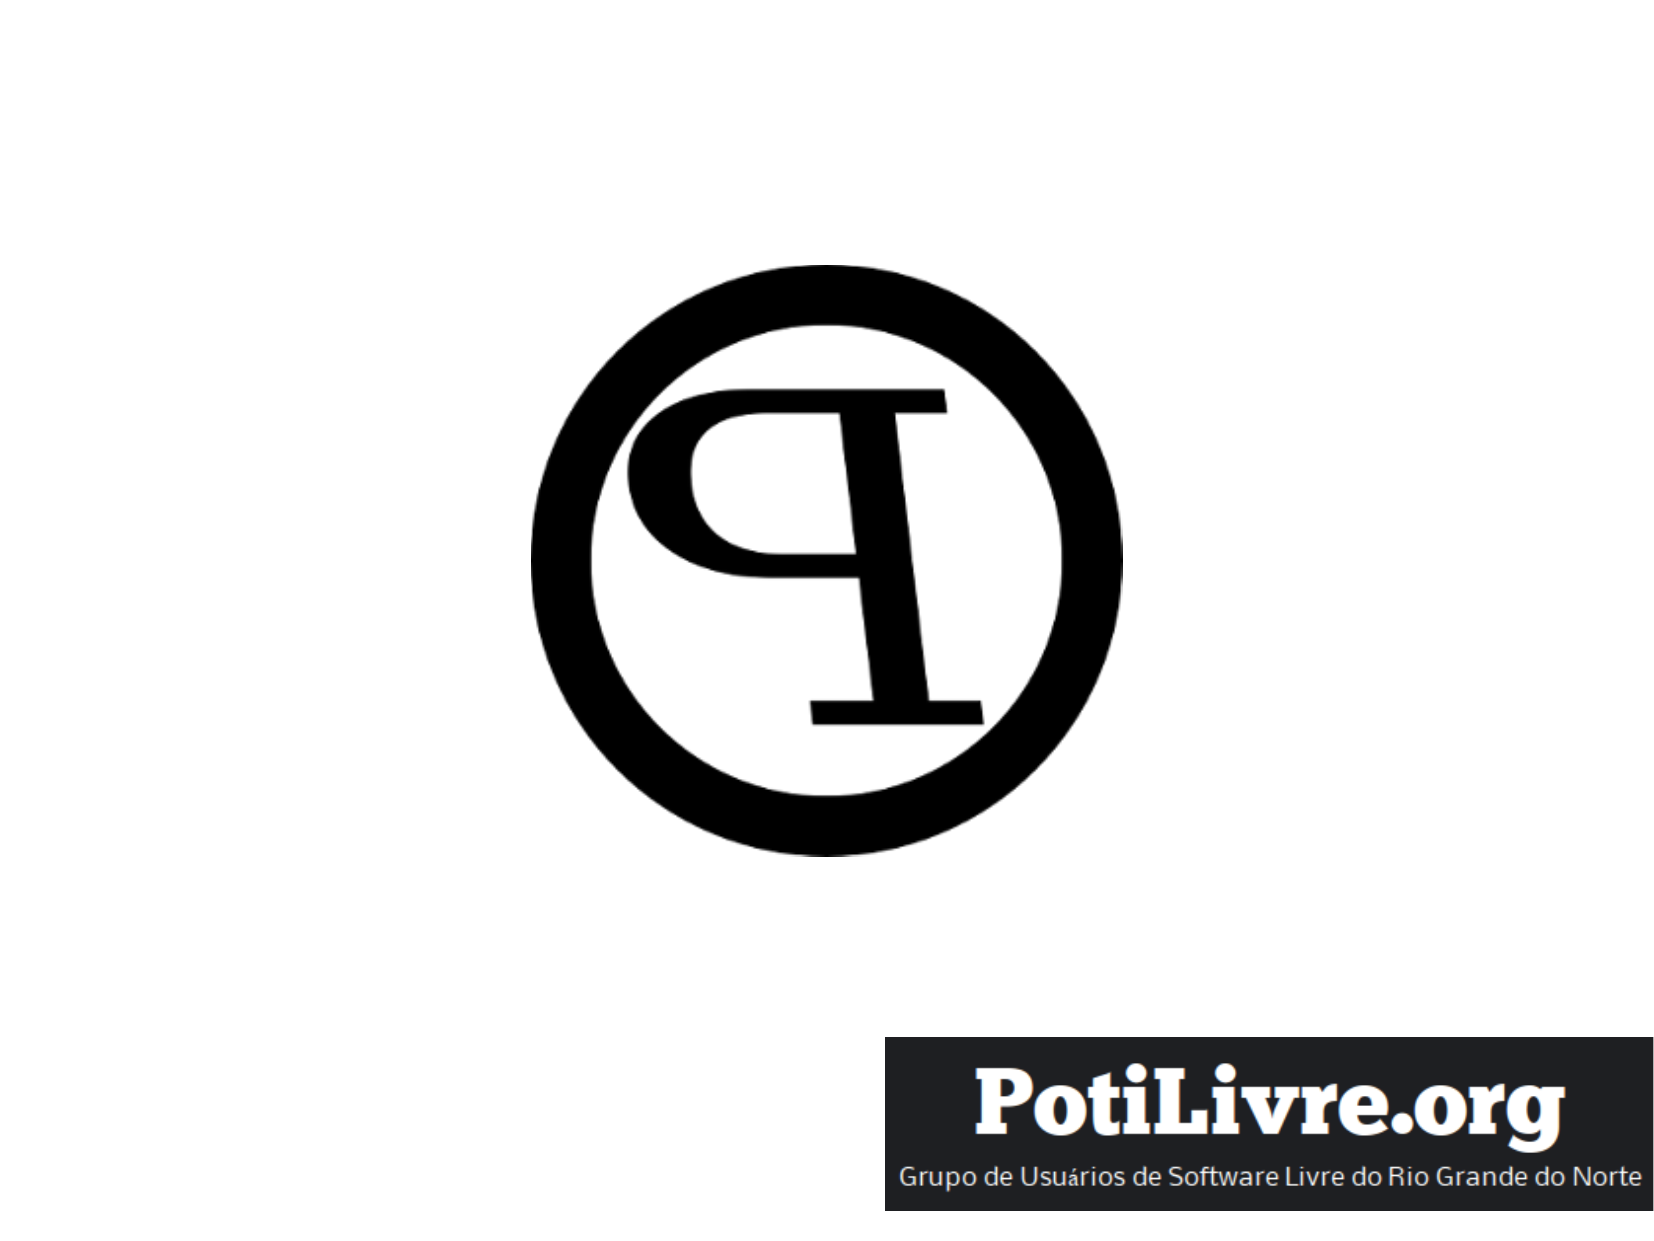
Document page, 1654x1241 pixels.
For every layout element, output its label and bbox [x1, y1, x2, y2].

picture [885, 1037, 1654, 1211]
picture [531, 265, 1123, 857]
